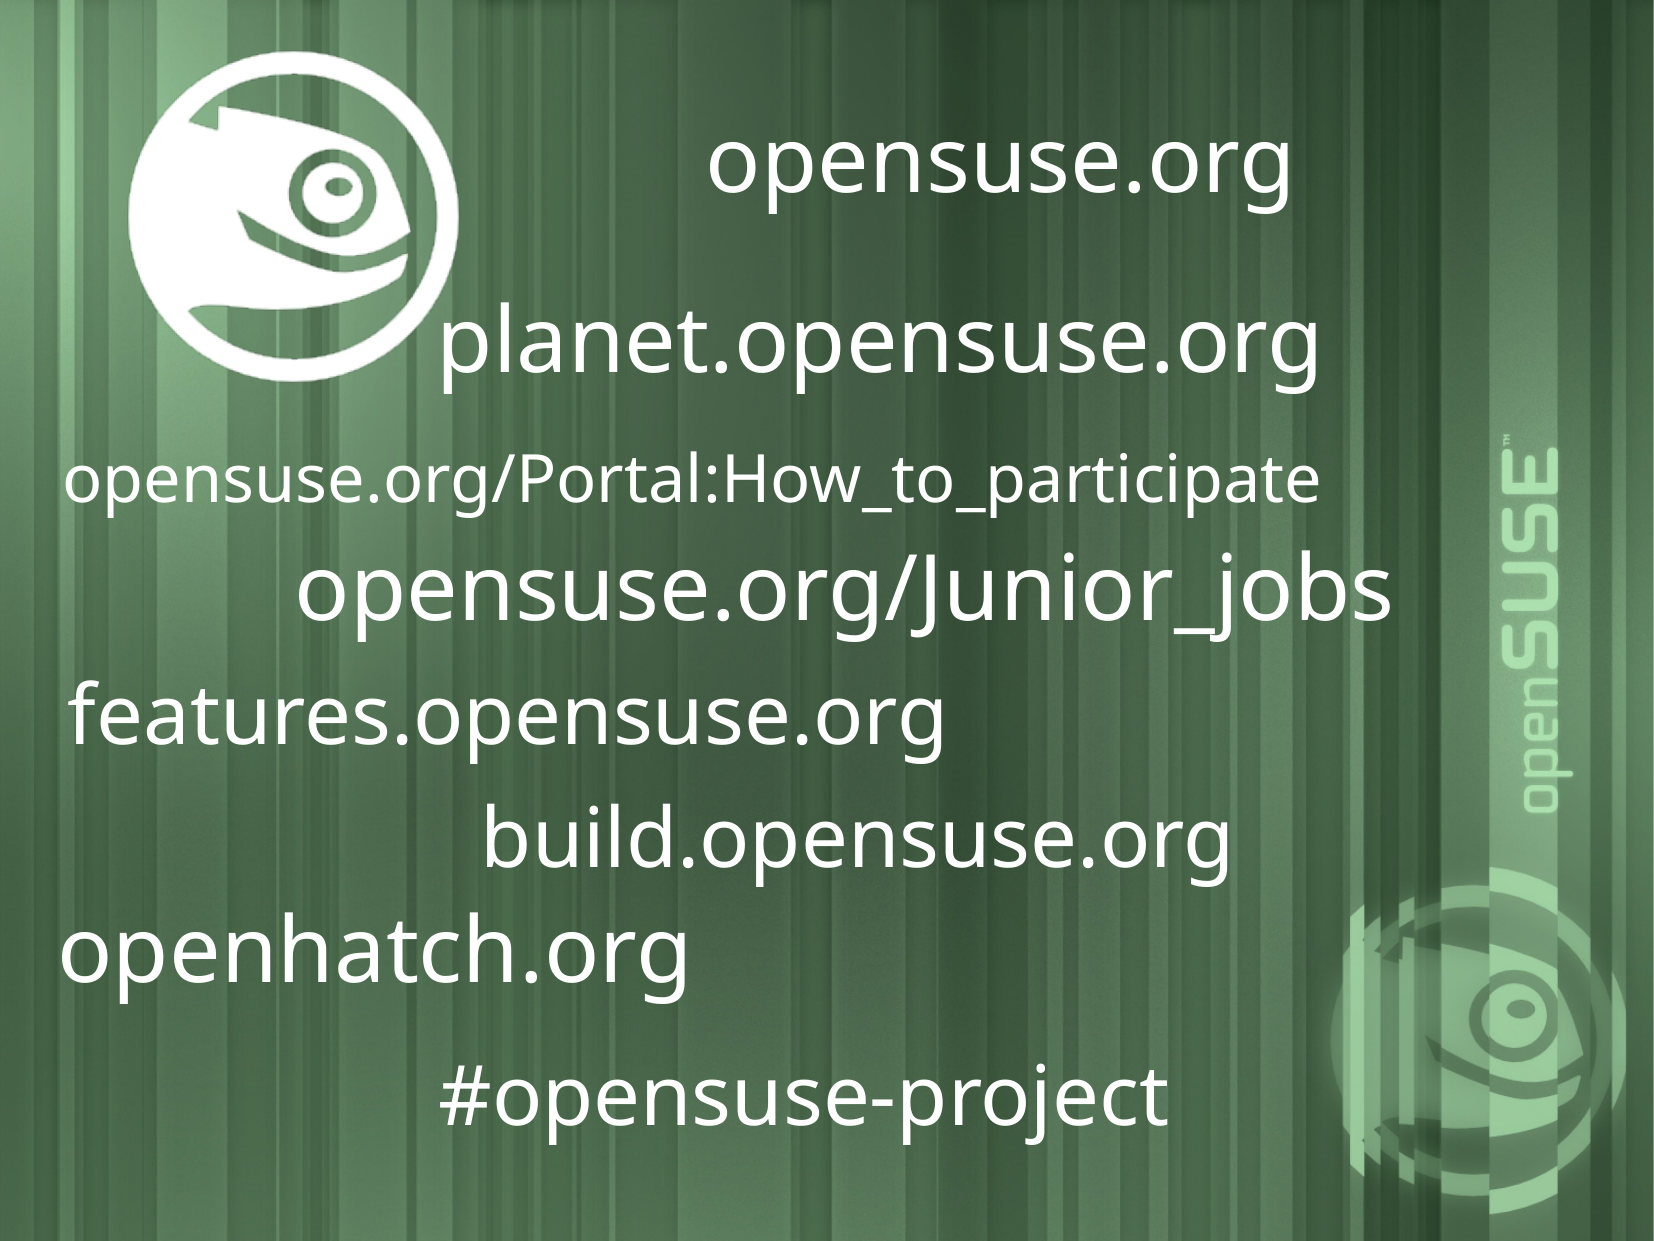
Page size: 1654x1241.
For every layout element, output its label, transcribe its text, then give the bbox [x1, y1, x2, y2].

text_box opensuse.org/Portal:How_to_participate [47, 423, 1654, 550]
text_box opensuse.org [691, 87, 1386, 255]
text_box openhatch.org [42, 876, 1225, 1044]
text_box opensuse.org/Junior_jobs [279, 550, 1502, 683]
text_box features.opensuse.org [52, 647, 1128, 801]
text_box #opensuse-project [423, 1029, 1288, 1183]
picture [0, 0, 1654, 1241]
text_box build.opensuse.org [466, 771, 1330, 925]
text_box planet.opensuse.org [422, 266, 1654, 435]
